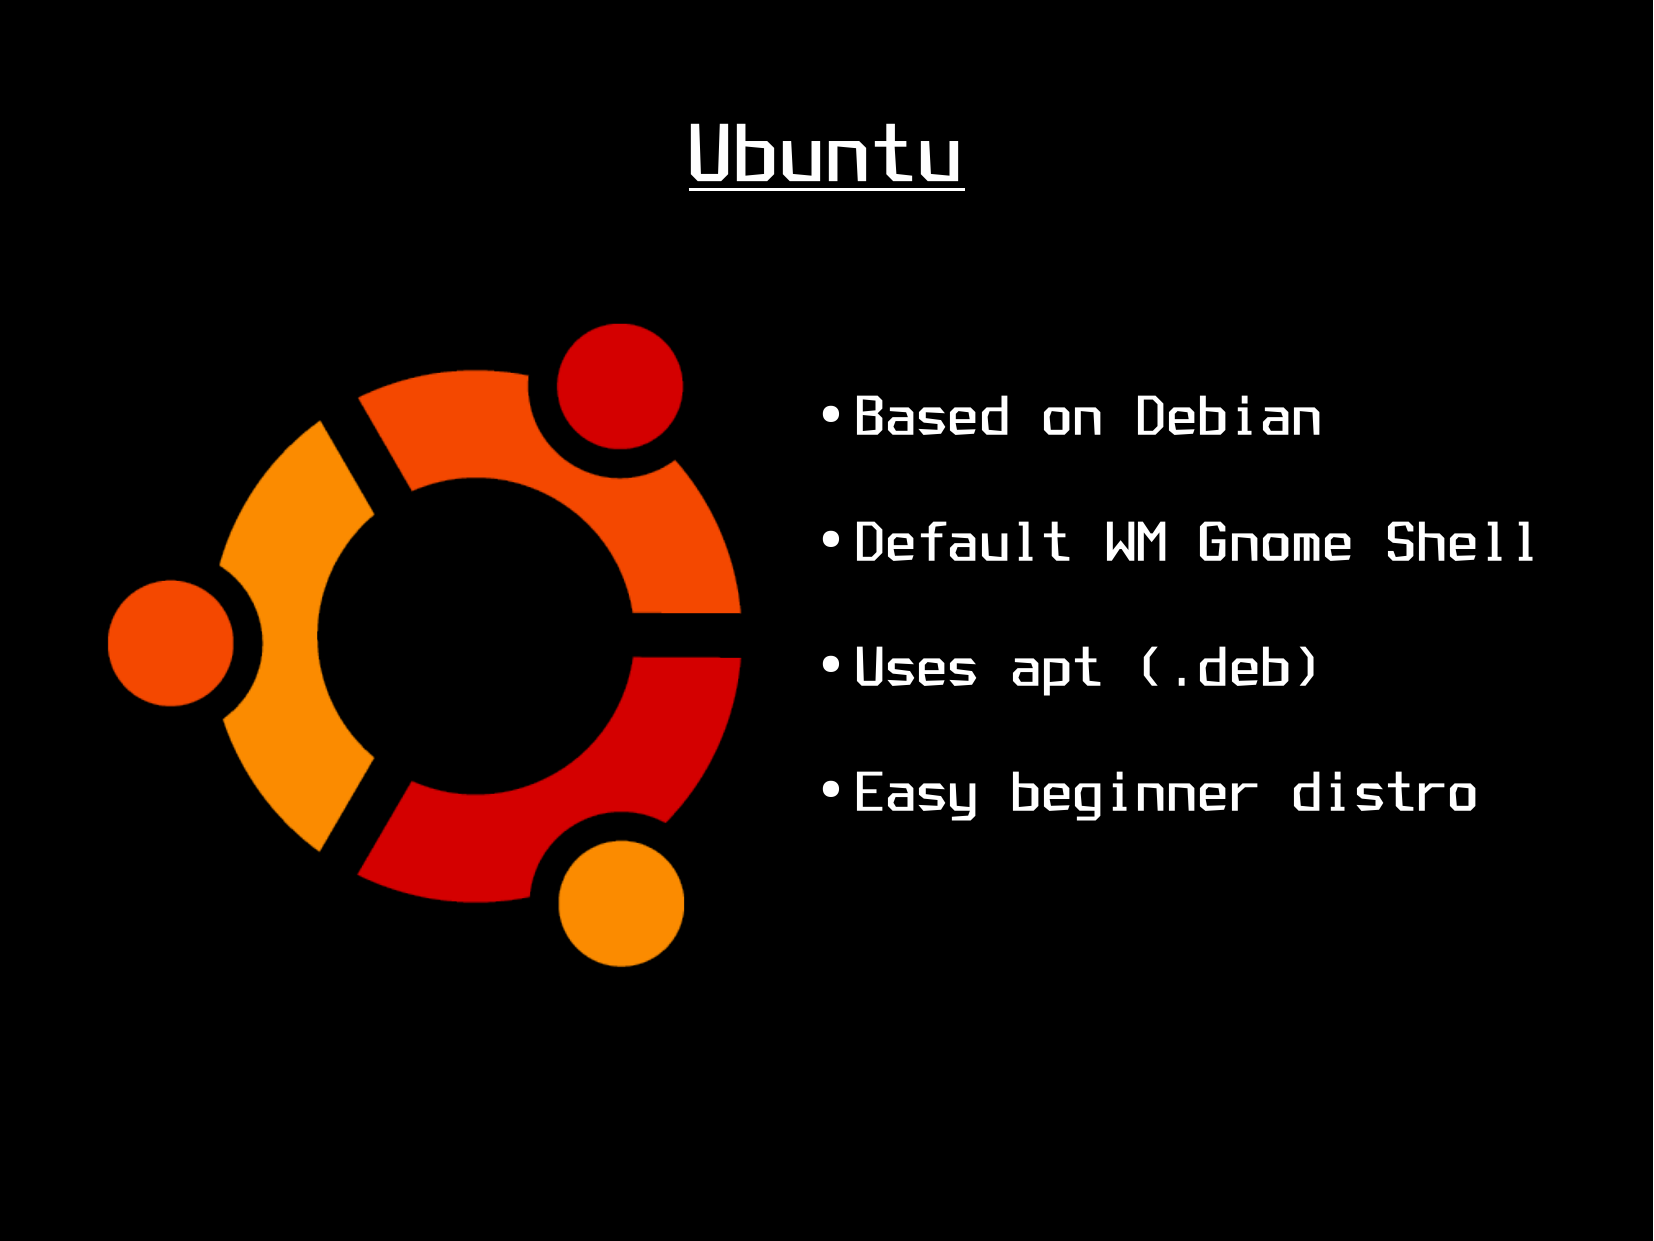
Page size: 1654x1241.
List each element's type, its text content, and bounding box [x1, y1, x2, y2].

title Ubuntu [82, 49, 1571, 257]
picture [59, 278, 796, 1015]
text_box Based on Debian Default WM Gnome Shell Uses apt (.deb) Easy beginner distro [805, 315, 1591, 911]
